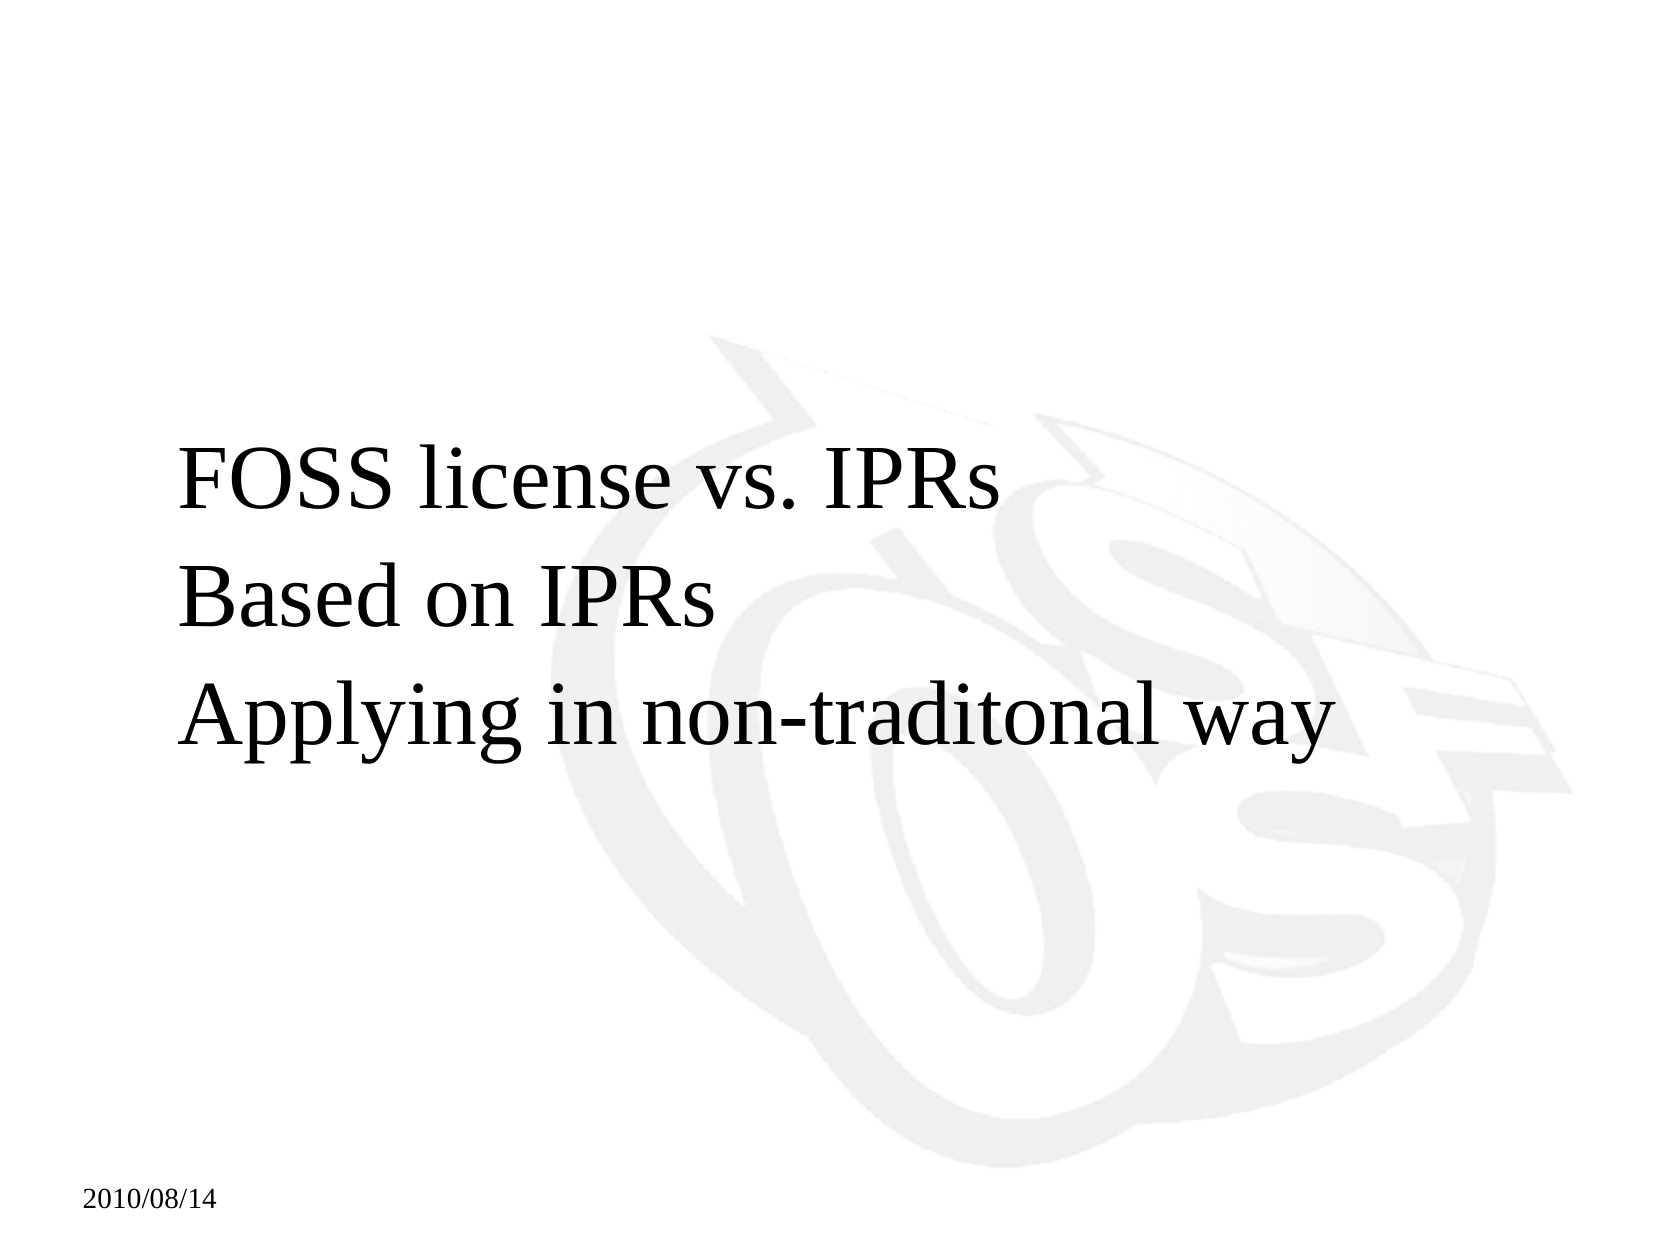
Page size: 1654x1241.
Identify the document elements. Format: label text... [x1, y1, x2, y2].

title Applying in non-traditonal way [177, 549, 1418, 827]
picture [551, 331, 1577, 1170]
title FOSS license vs. IPRs [177, 313, 1418, 549]
